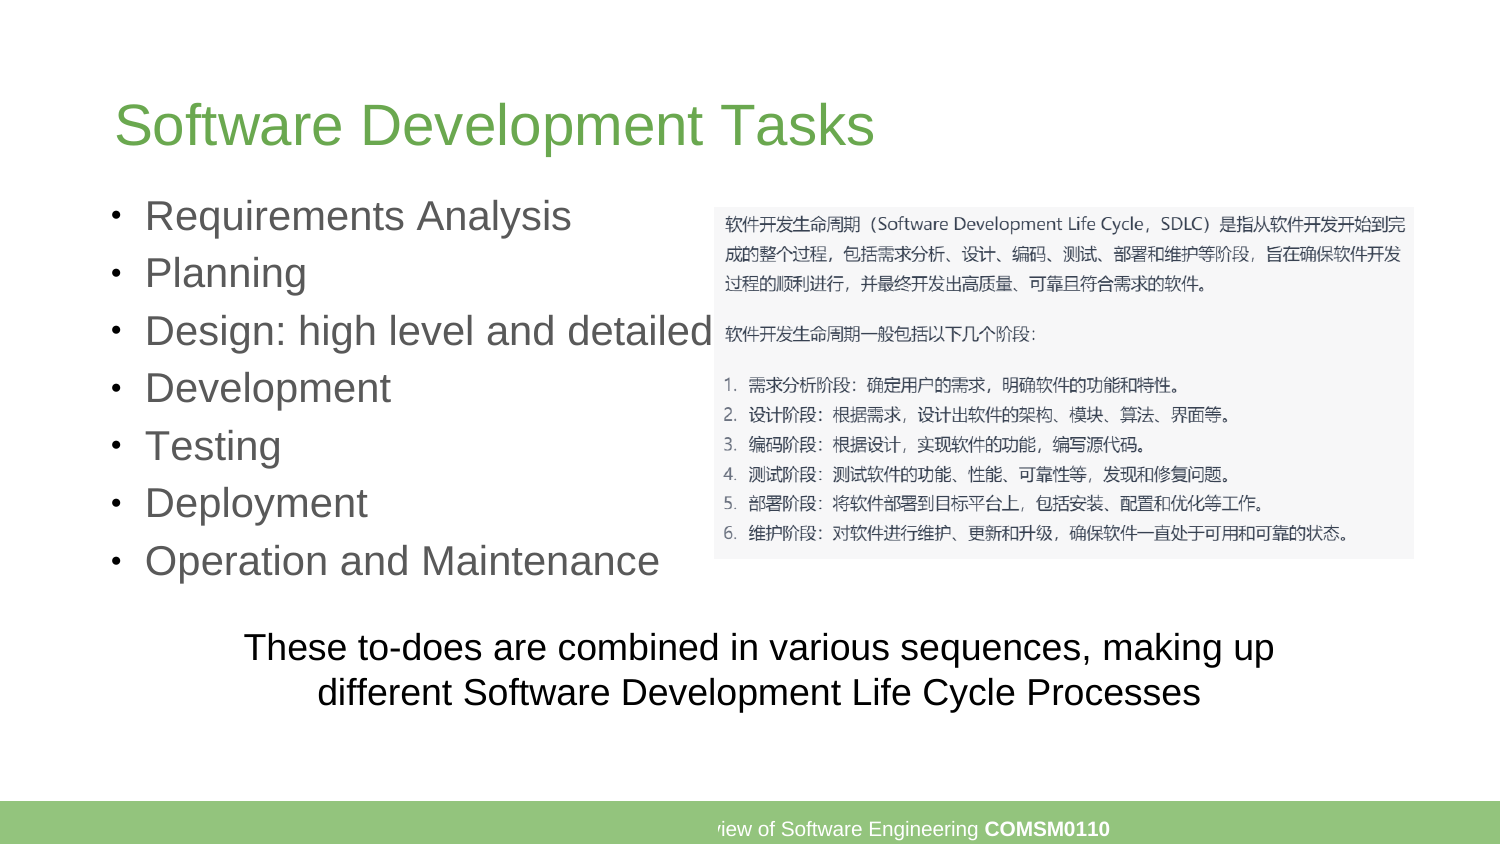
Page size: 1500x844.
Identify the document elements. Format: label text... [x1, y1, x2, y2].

title Software Development Tasks [103, 44, 1397, 207]
list Requirements Analysis Planning Design: high level and detailed Development Testing Deployment Operation and Maintenance [86, 188, 1381, 616]
picture [714, 207, 1414, 559]
text_box These to-does are combined in various sequences, making up different Software Development Life Cycle Processes [221, 615, 1297, 722]
